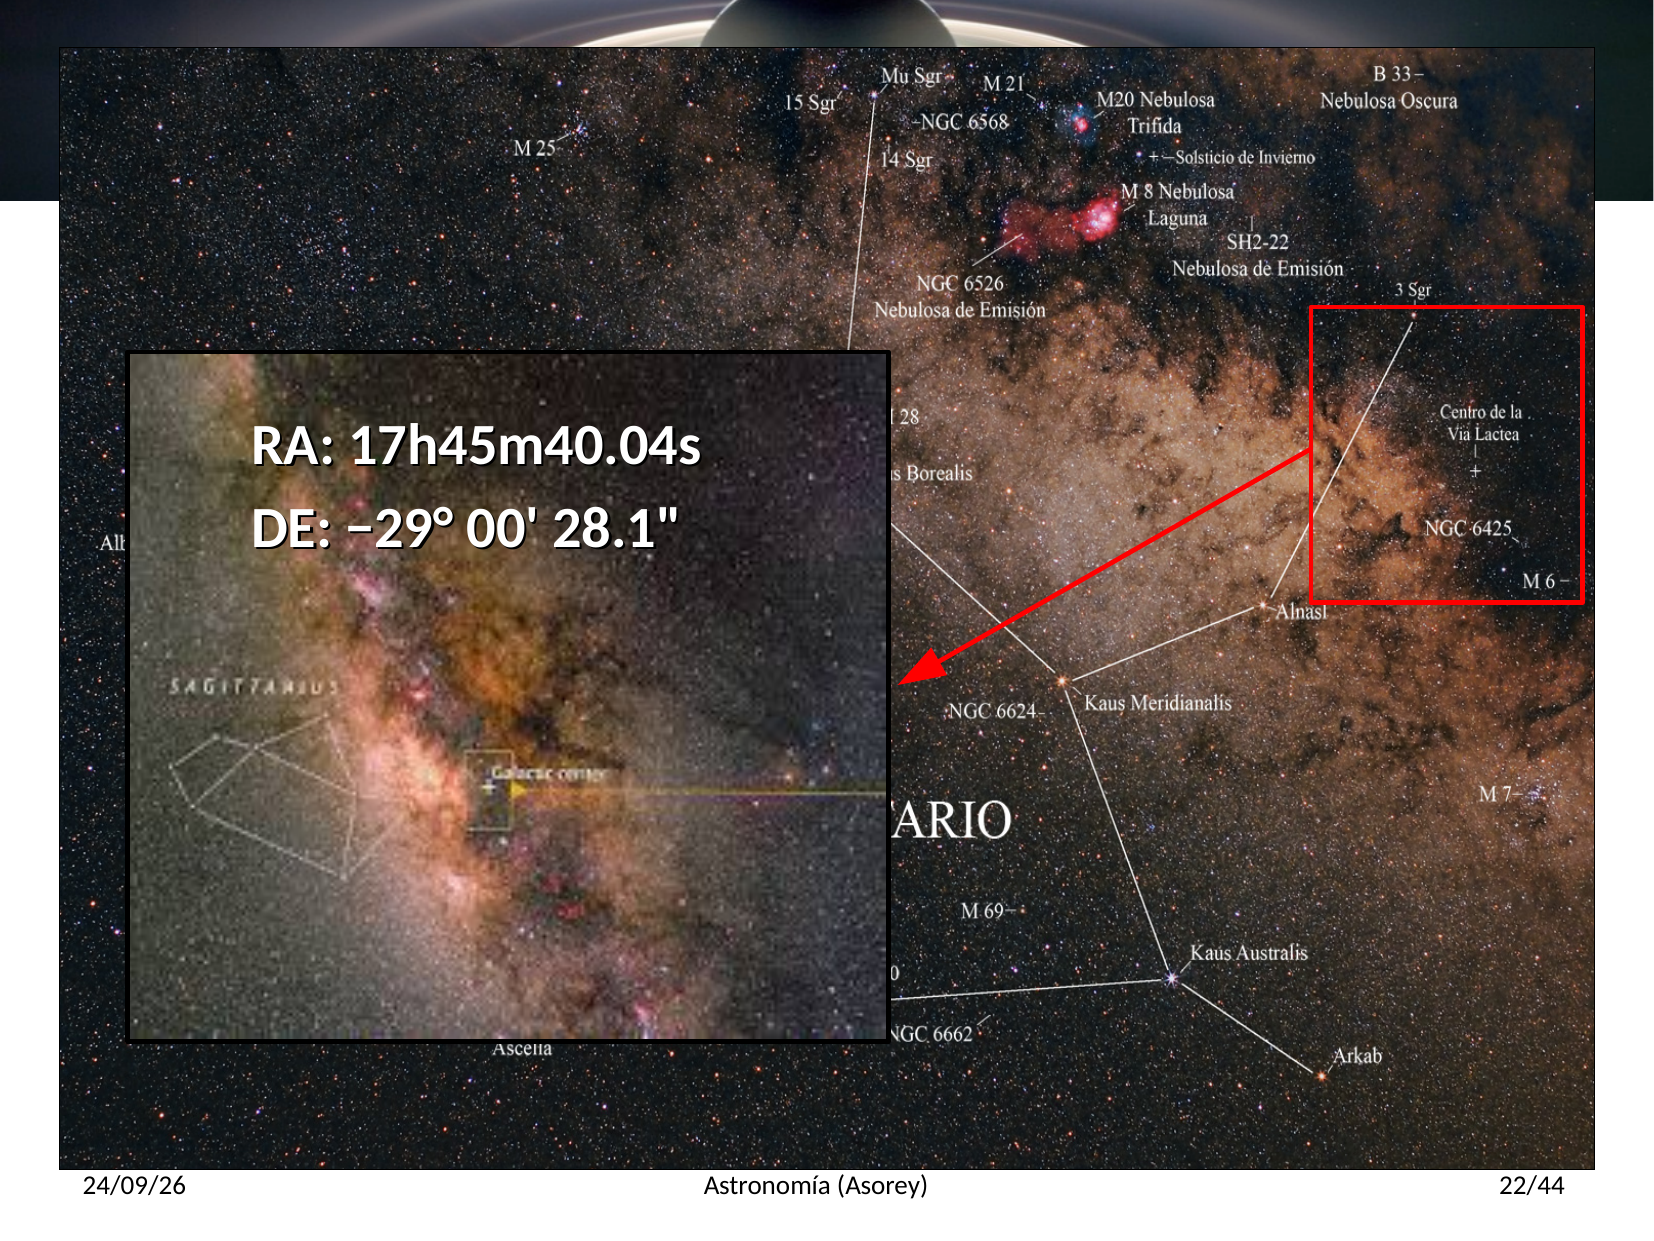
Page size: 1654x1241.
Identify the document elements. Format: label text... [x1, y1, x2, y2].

picture [0, 0, 1654, 1170]
text_box RA: 17h45m40.04s DE: −29° 00' 28.1" [236, 413, 799, 584]
